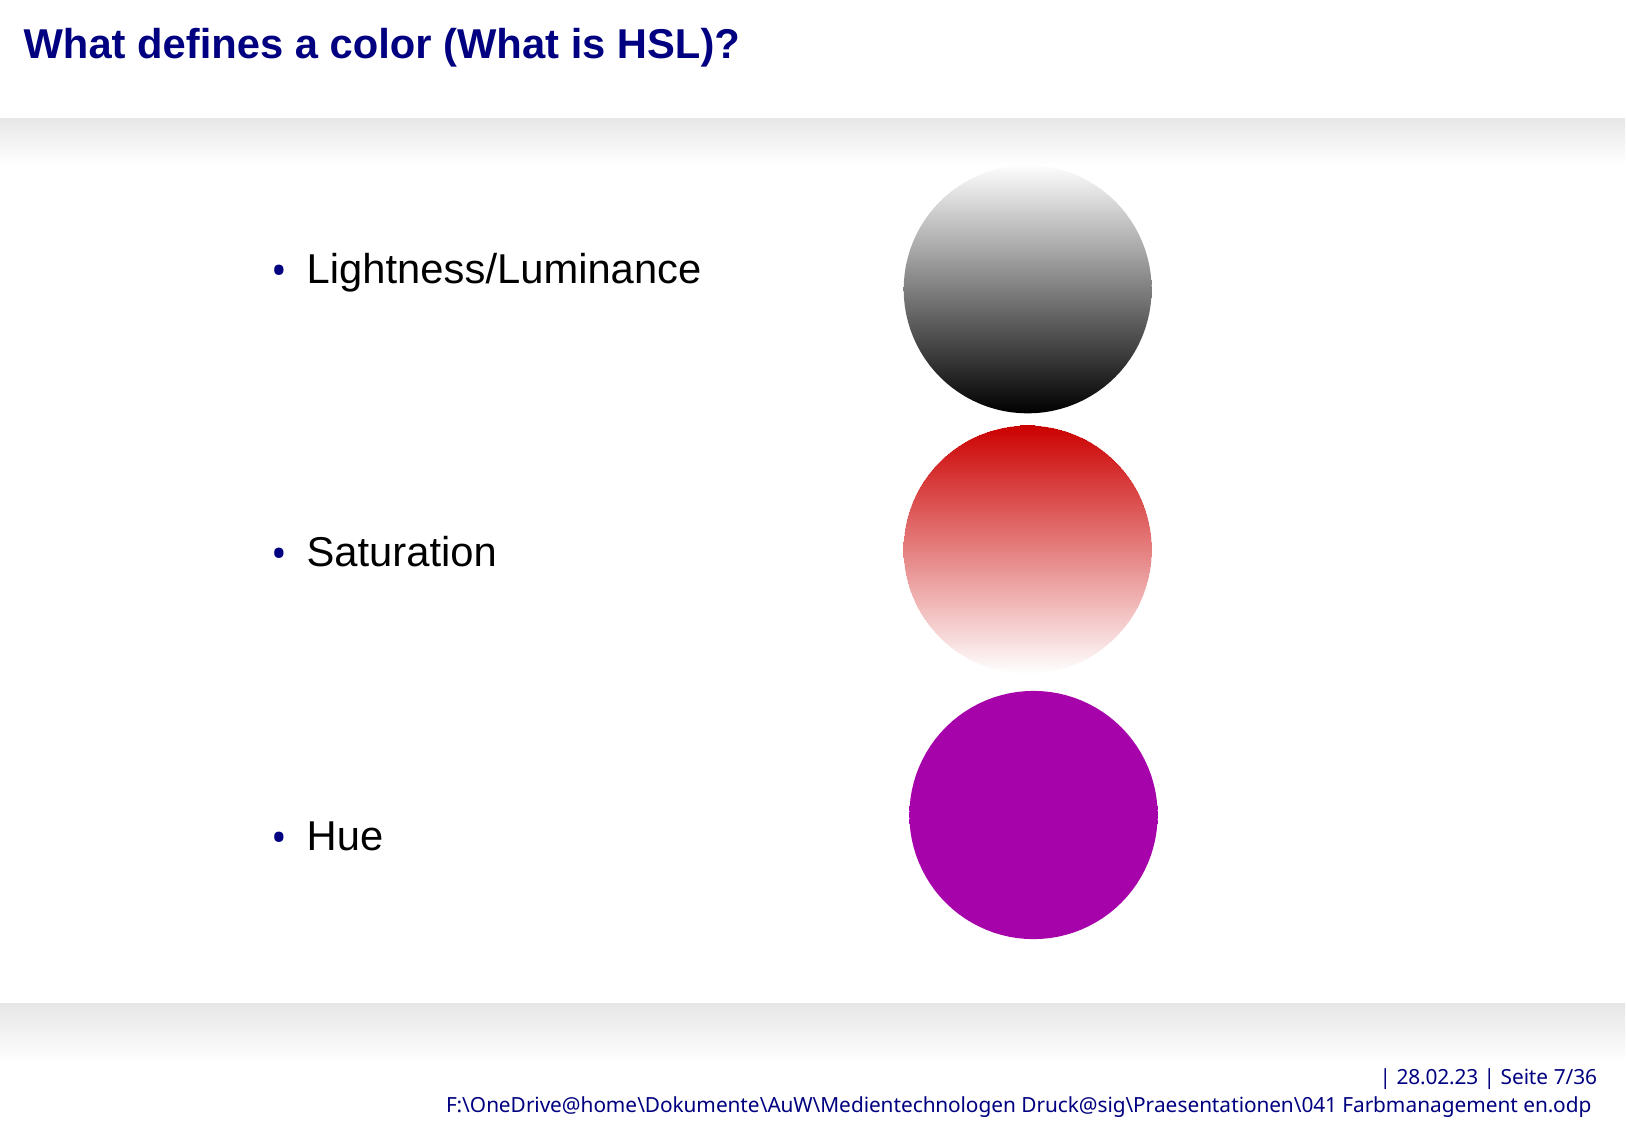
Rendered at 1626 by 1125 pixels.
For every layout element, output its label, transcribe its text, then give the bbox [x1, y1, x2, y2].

list Lightness/Luminance Saturation Hue [224, 236, 1369, 856]
text_box [903, 425, 1152, 674]
text_box [909, 690, 1158, 940]
title What defines a color (What is HSL)? [23, 11, 1600, 130]
text_box [903, 165, 1152, 414]
